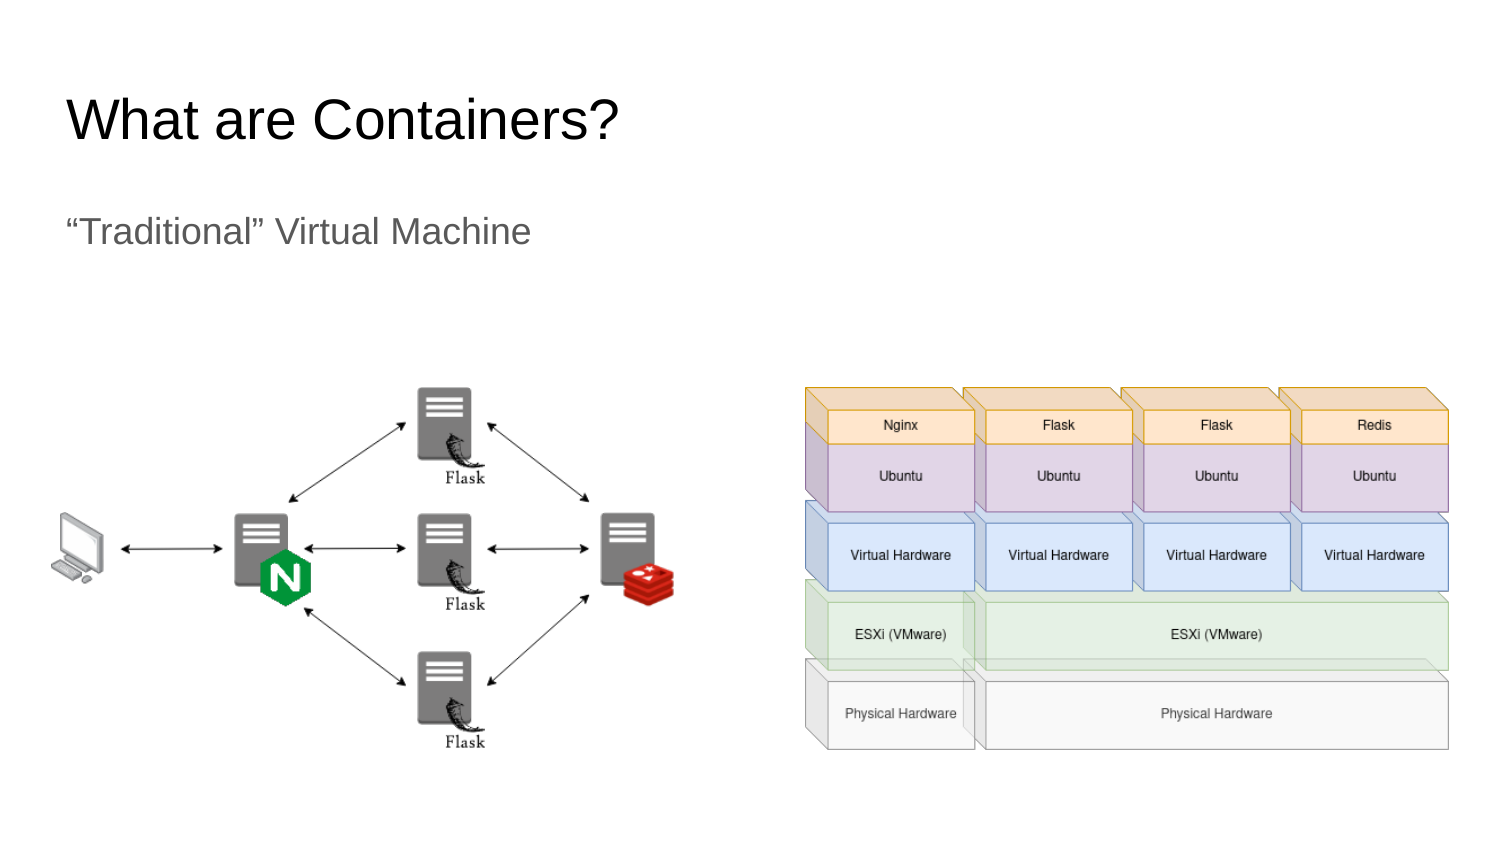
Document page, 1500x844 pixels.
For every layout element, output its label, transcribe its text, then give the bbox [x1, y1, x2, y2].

list “Traditional” Virtual Machine [51, 189, 1449, 750]
title What are Containers? [51, 72, 1449, 167]
picture [51, 387, 675, 750]
picture [805, 387, 1449, 750]
